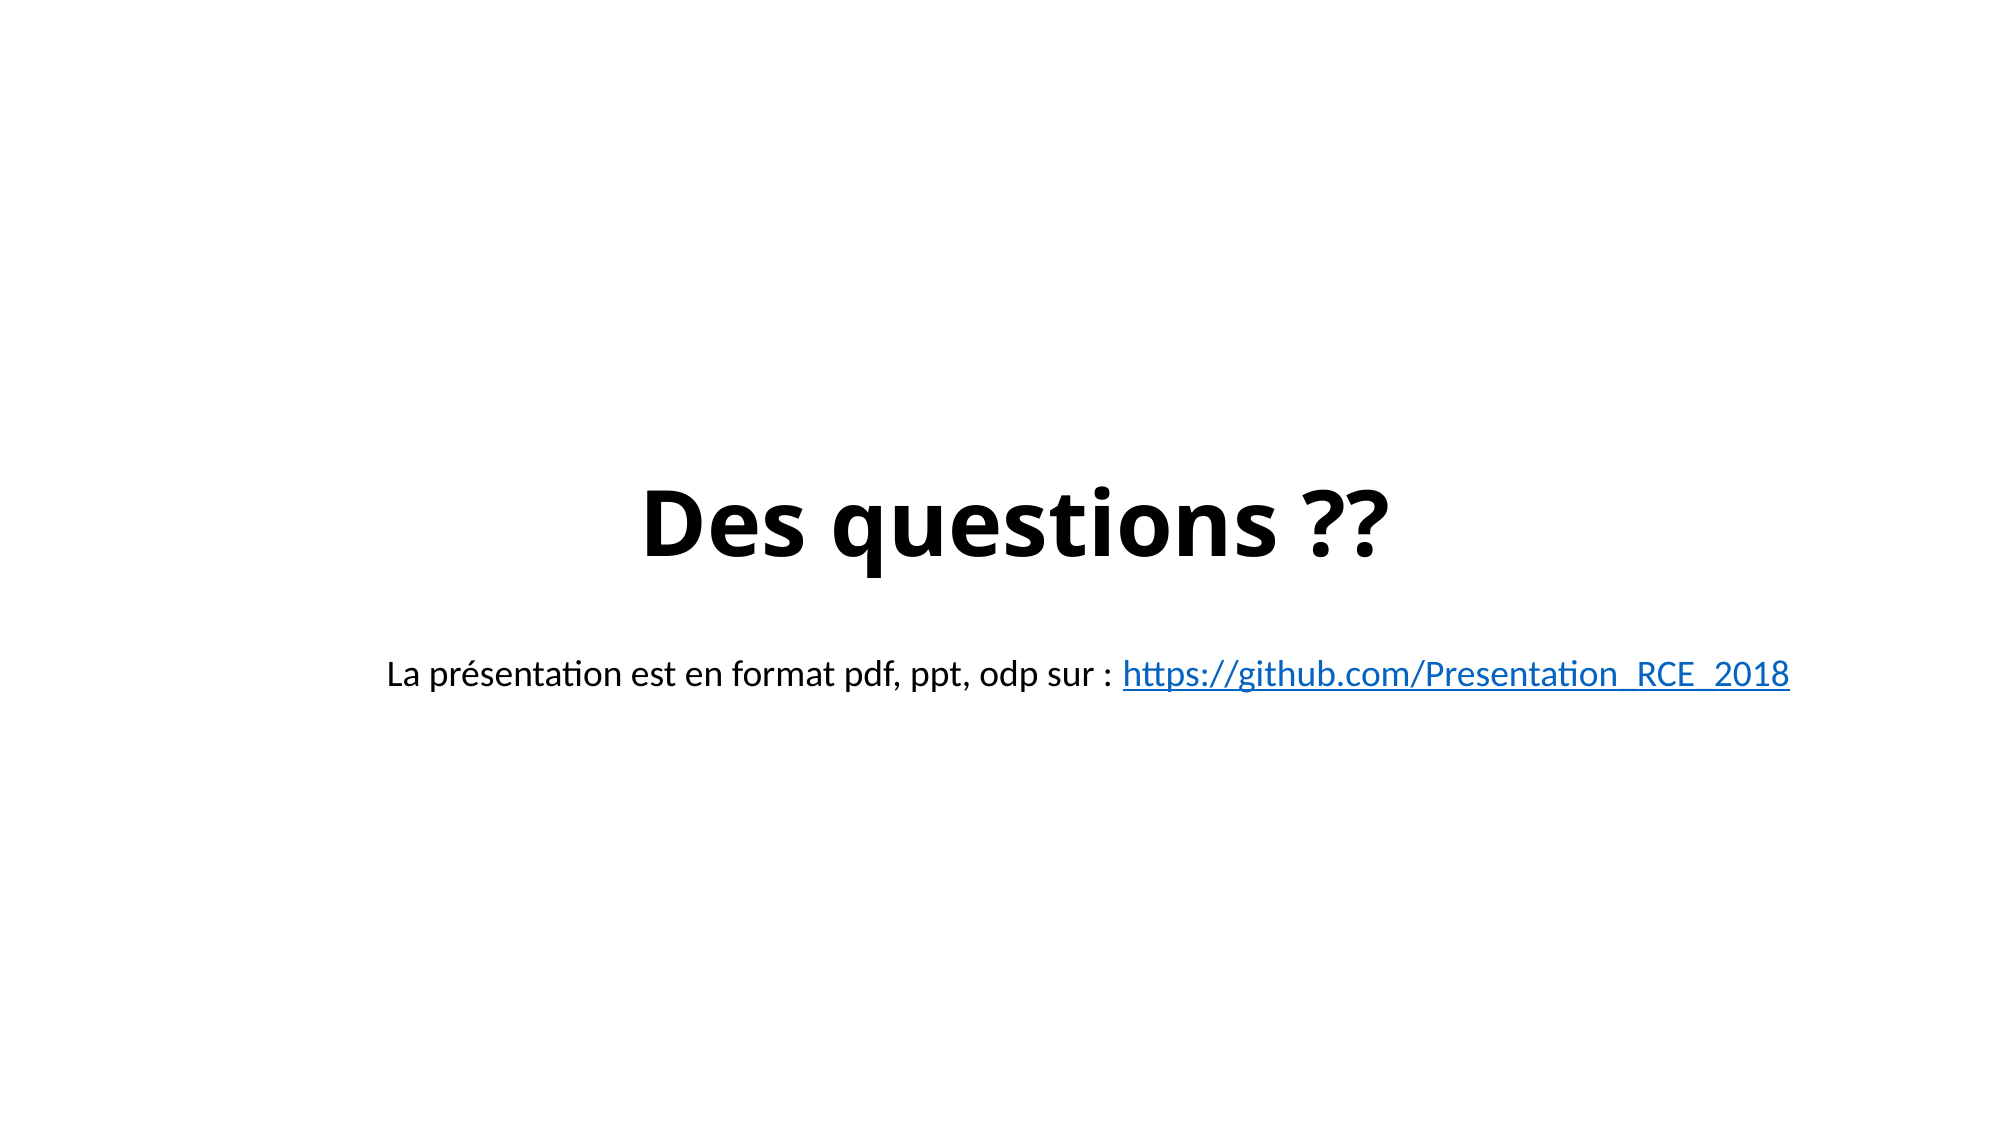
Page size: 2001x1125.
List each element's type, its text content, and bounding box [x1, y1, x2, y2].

text_box La présentation est en format pdf, ppt, odp sur : https://github.com/Presentation_RCE_2018 [372, 641, 1959, 747]
title Des questions ?? [115, 433, 1915, 621]
